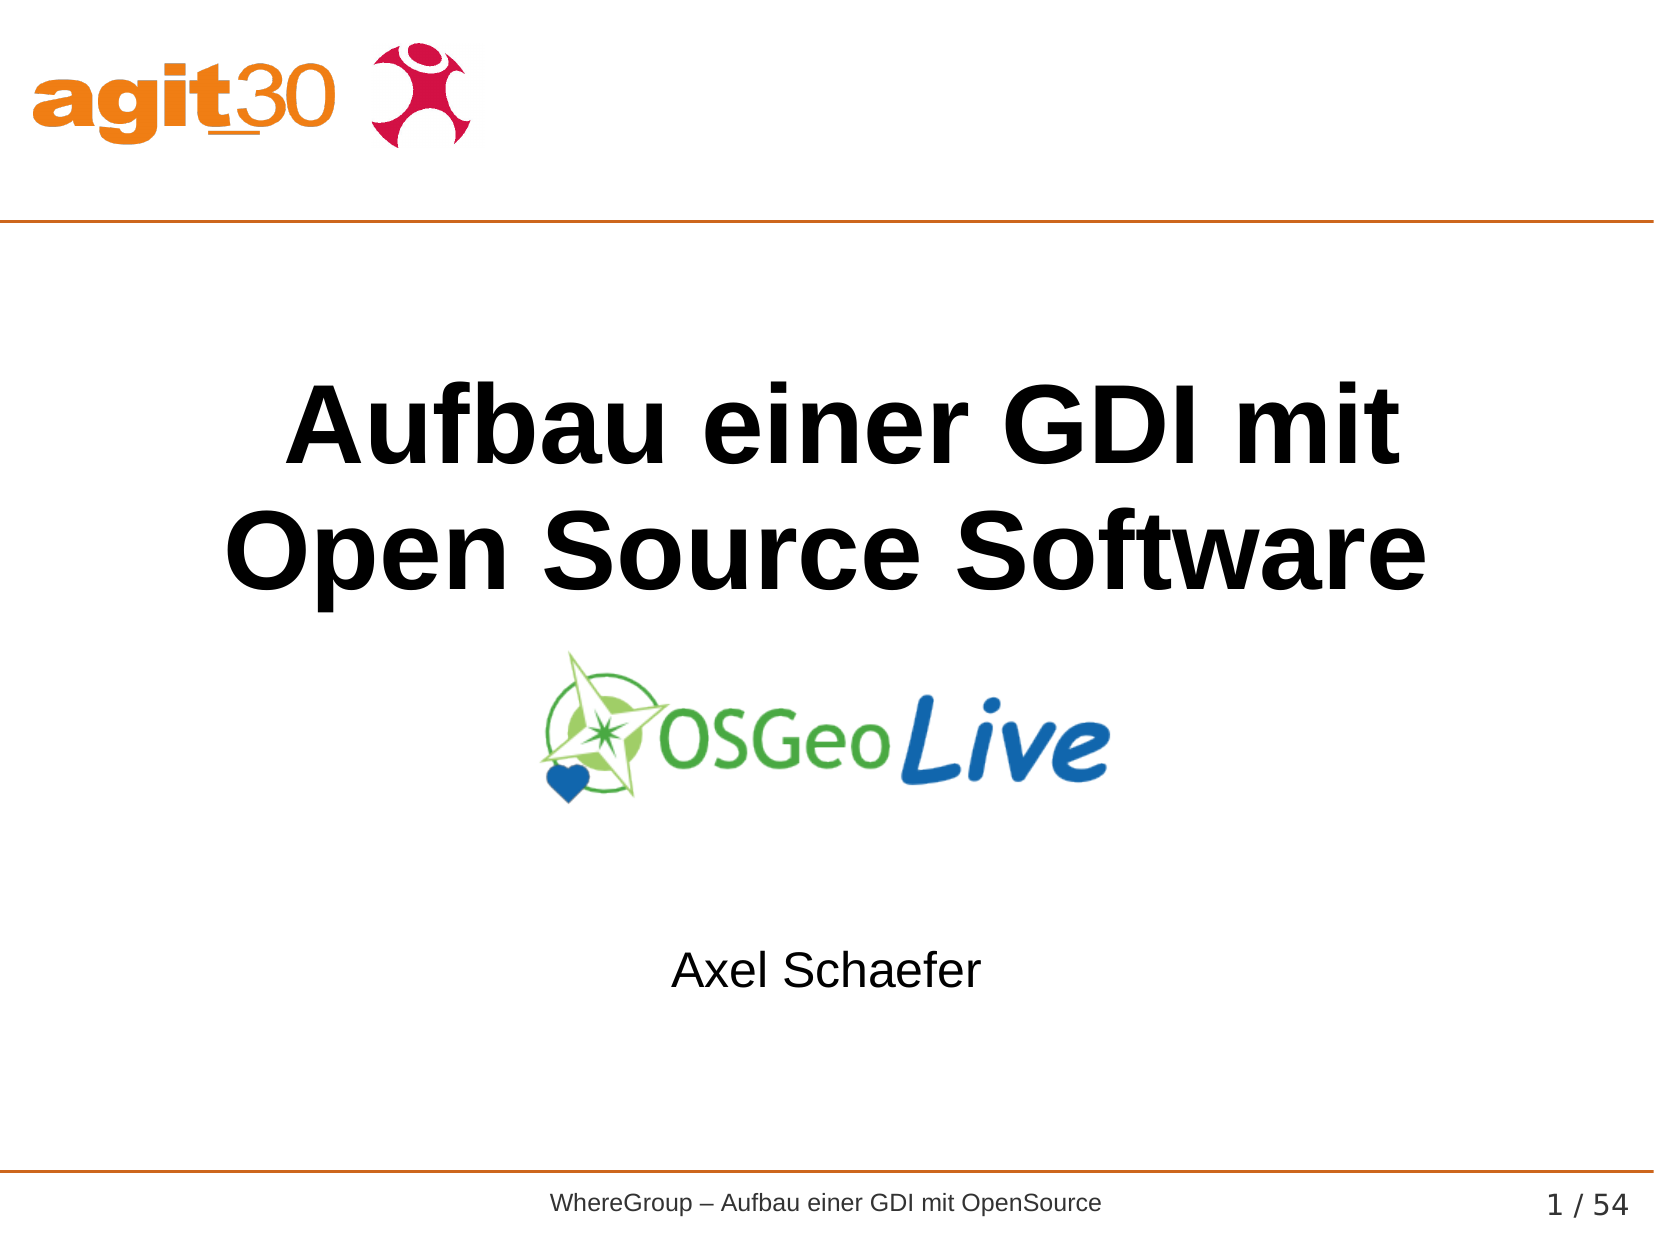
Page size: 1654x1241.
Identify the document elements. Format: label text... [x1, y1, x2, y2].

picture [332, 649, 1270, 806]
text_box Aufbau einer GDI mit Open Source Software Axel Schaefer [118, 354, 1536, 1096]
picture [29, 58, 340, 148]
